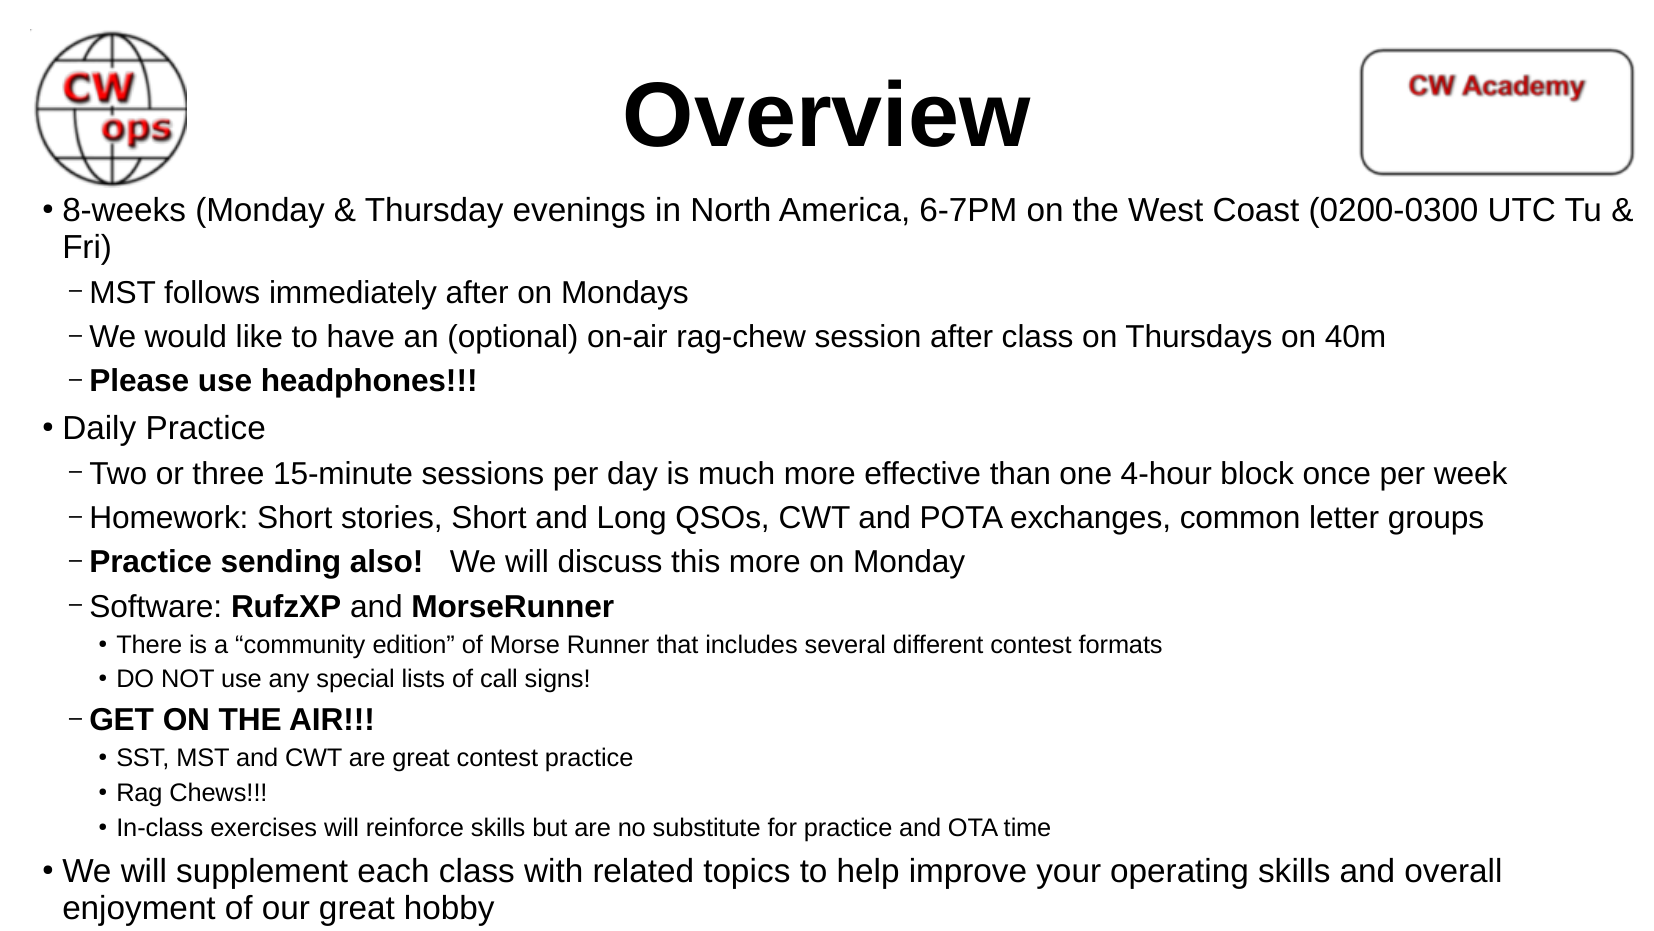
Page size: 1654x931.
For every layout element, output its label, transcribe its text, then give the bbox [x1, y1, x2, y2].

picture [1571, 37, 1640, 186]
list 8-weeks (Monday & Thursday evenings in North America, 6-7PM on the West Coast (0200-0300 UTC Tu & Fri) MST follows immediately after on Mondays We would like to have an (optional) on-air rag-chew session after class on Thursdays on 40m Please use headphones!!! Daily Practice Two or three 15-minute sessions per day is much more effective than one 4-hour block once per week Homework: Short stories, Short and Long QSOs, CWT and POTA exchanges, common letter groups Practice sending also! We will discuss this more on Monday Software: RufzXP and MorseRunner There is a “community edition” of Morse Runner that includes several different contest formats DO NOT use any special lists of call signs! GET ON THE AIR!!! SST, MST and CWT are great contest practice Rag Chews!!! In-class exercises will reinforce skills but are no substitute for practice and OTA time We will supplement each class with related topics to help improve your operating skills and overall enjoyment of our great hobby [35, 191, 1654, 927]
title Overview [82, 37, 1571, 191]
picture [30, 29, 187, 191]
